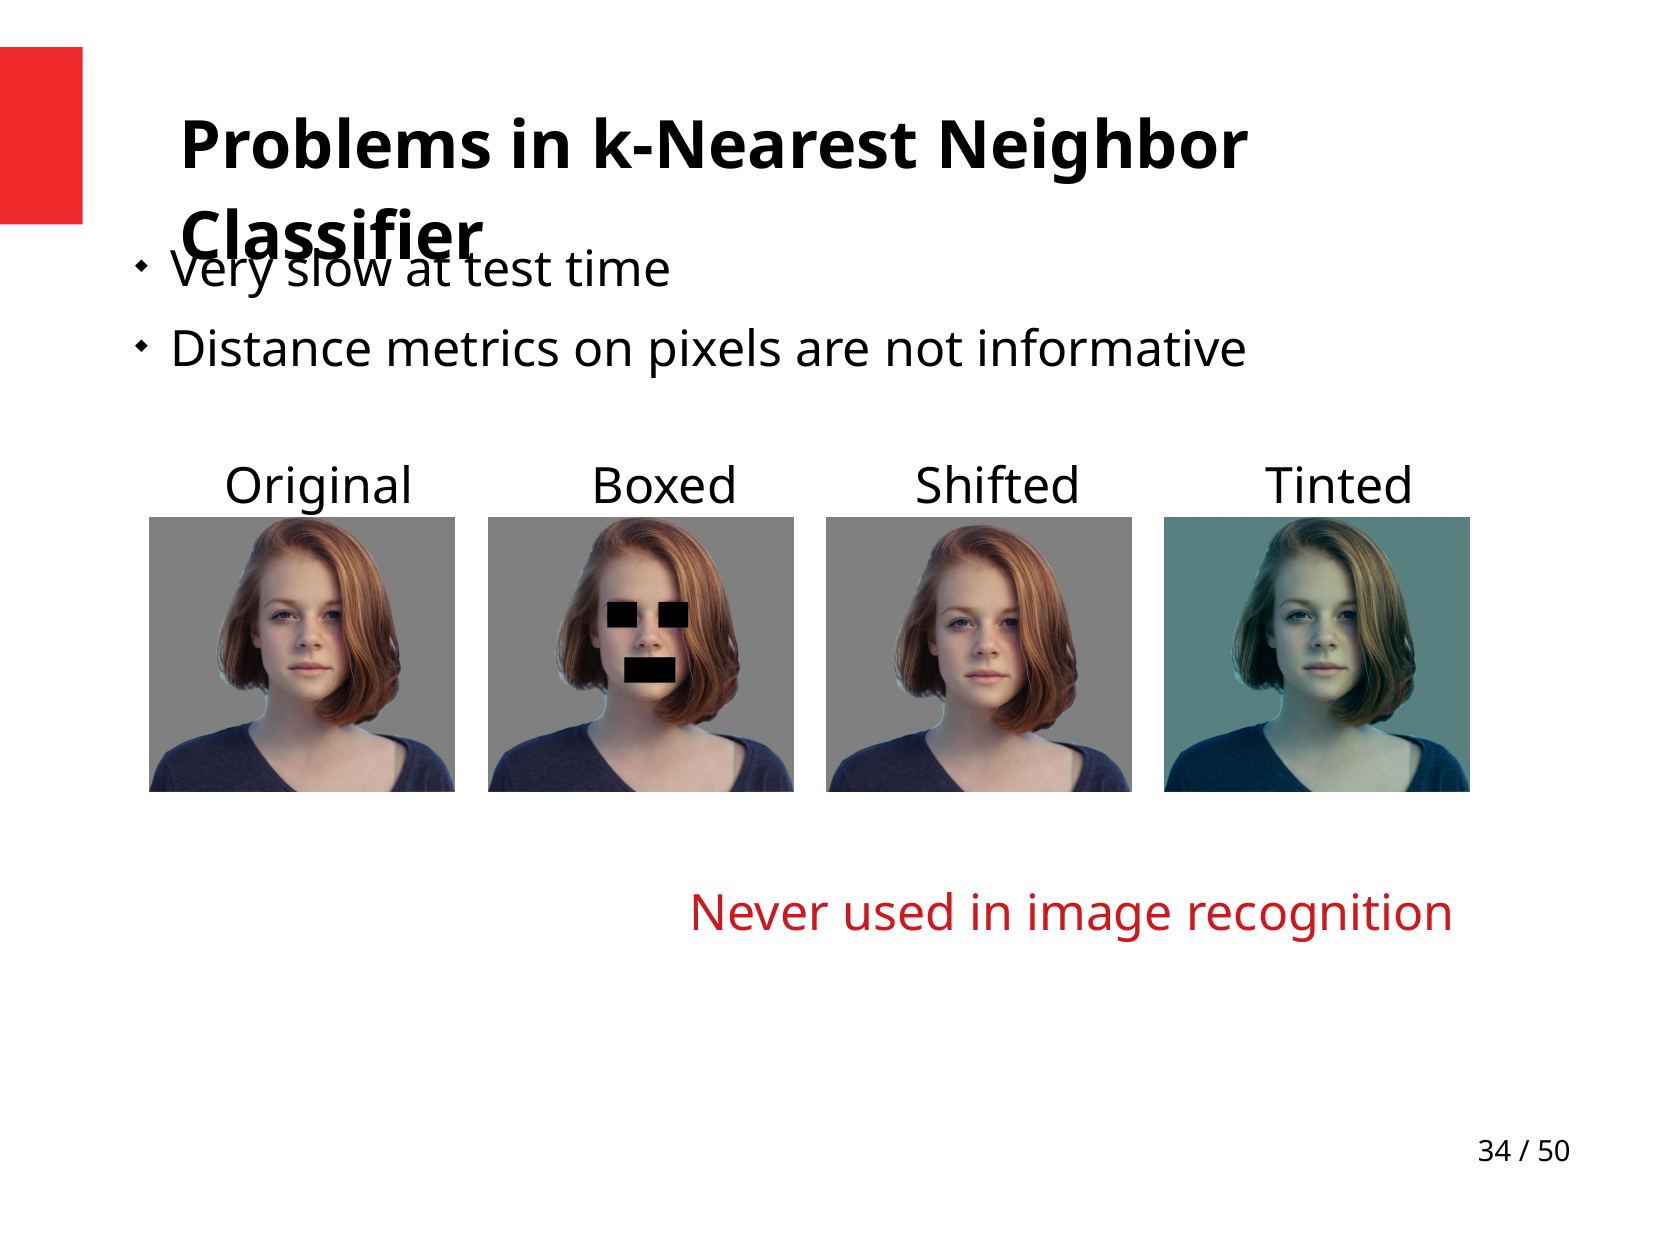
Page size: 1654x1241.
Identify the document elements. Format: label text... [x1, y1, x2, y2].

text_box Tinted [1265, 450, 1413, 507]
text_box Very slow at test time Distance metrics on pixels are not informative [135, 232, 1210, 401]
text_box Boxed [591, 450, 735, 507]
text_box Shifted [915, 450, 1080, 507]
text_box Original [224, 450, 407, 507]
picture [826, 517, 1132, 793]
text_box Problems in k-Nearest Neighbor Classifier [165, 90, 1561, 196]
picture [488, 517, 794, 793]
picture [149, 517, 455, 793]
picture [1164, 517, 1470, 793]
text_box Never used in image recognition [675, 870, 1546, 961]
